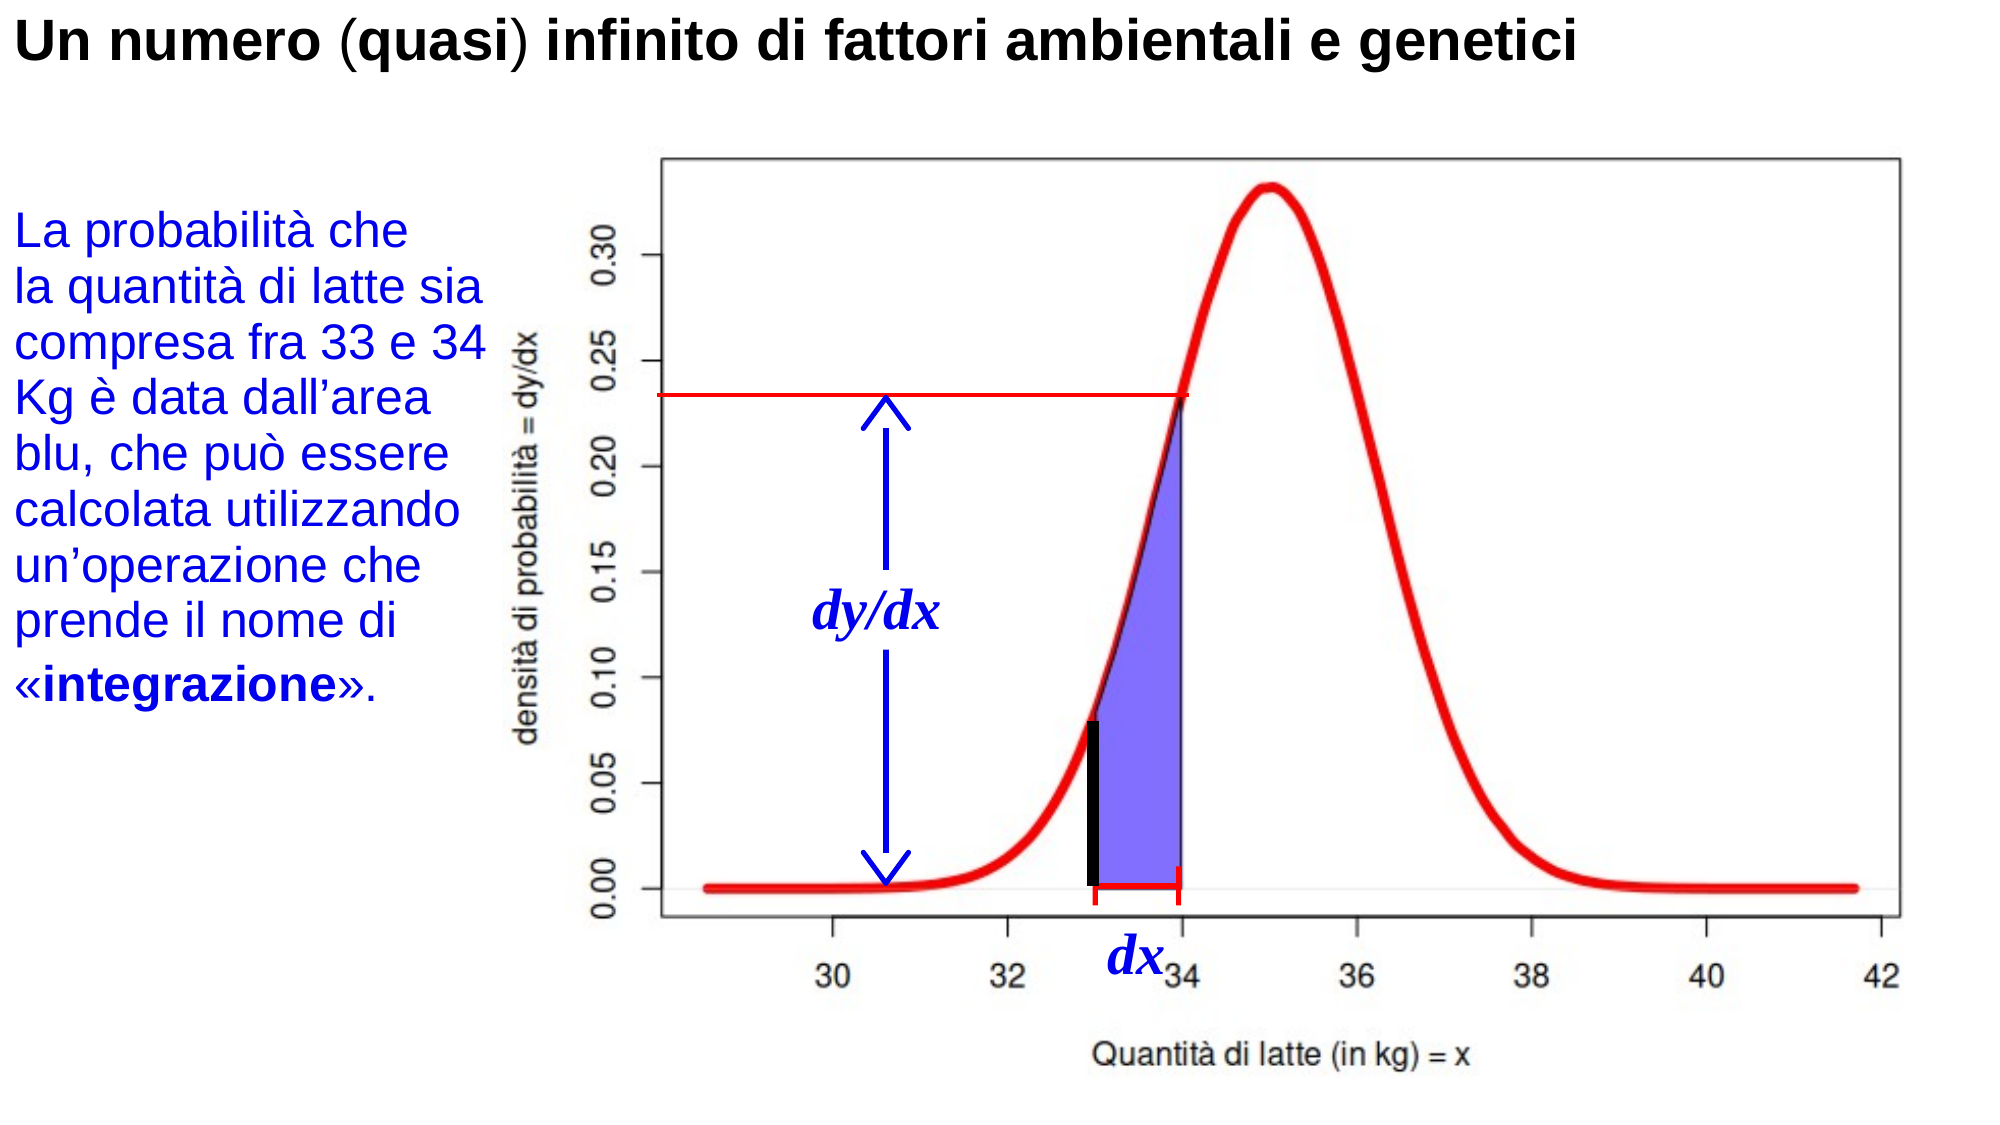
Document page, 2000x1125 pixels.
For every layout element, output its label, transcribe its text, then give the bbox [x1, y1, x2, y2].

text_box dy/dx [797, 570, 957, 650]
text_box dx [1092, 915, 1182, 995]
text_box La probabilità che la quantità di latte sia compresa fra 33 e 34 Kg è data dall’area blu, che può essere calcolata utilizzando un’operazione che prende il nome di «integrazione». [0, 145, 1979, 721]
picture [502, 0, 1983, 1117]
text_box Un numero (quasi) infinito di fattori ambientali e genetici [0, 0, 1979, 145]
